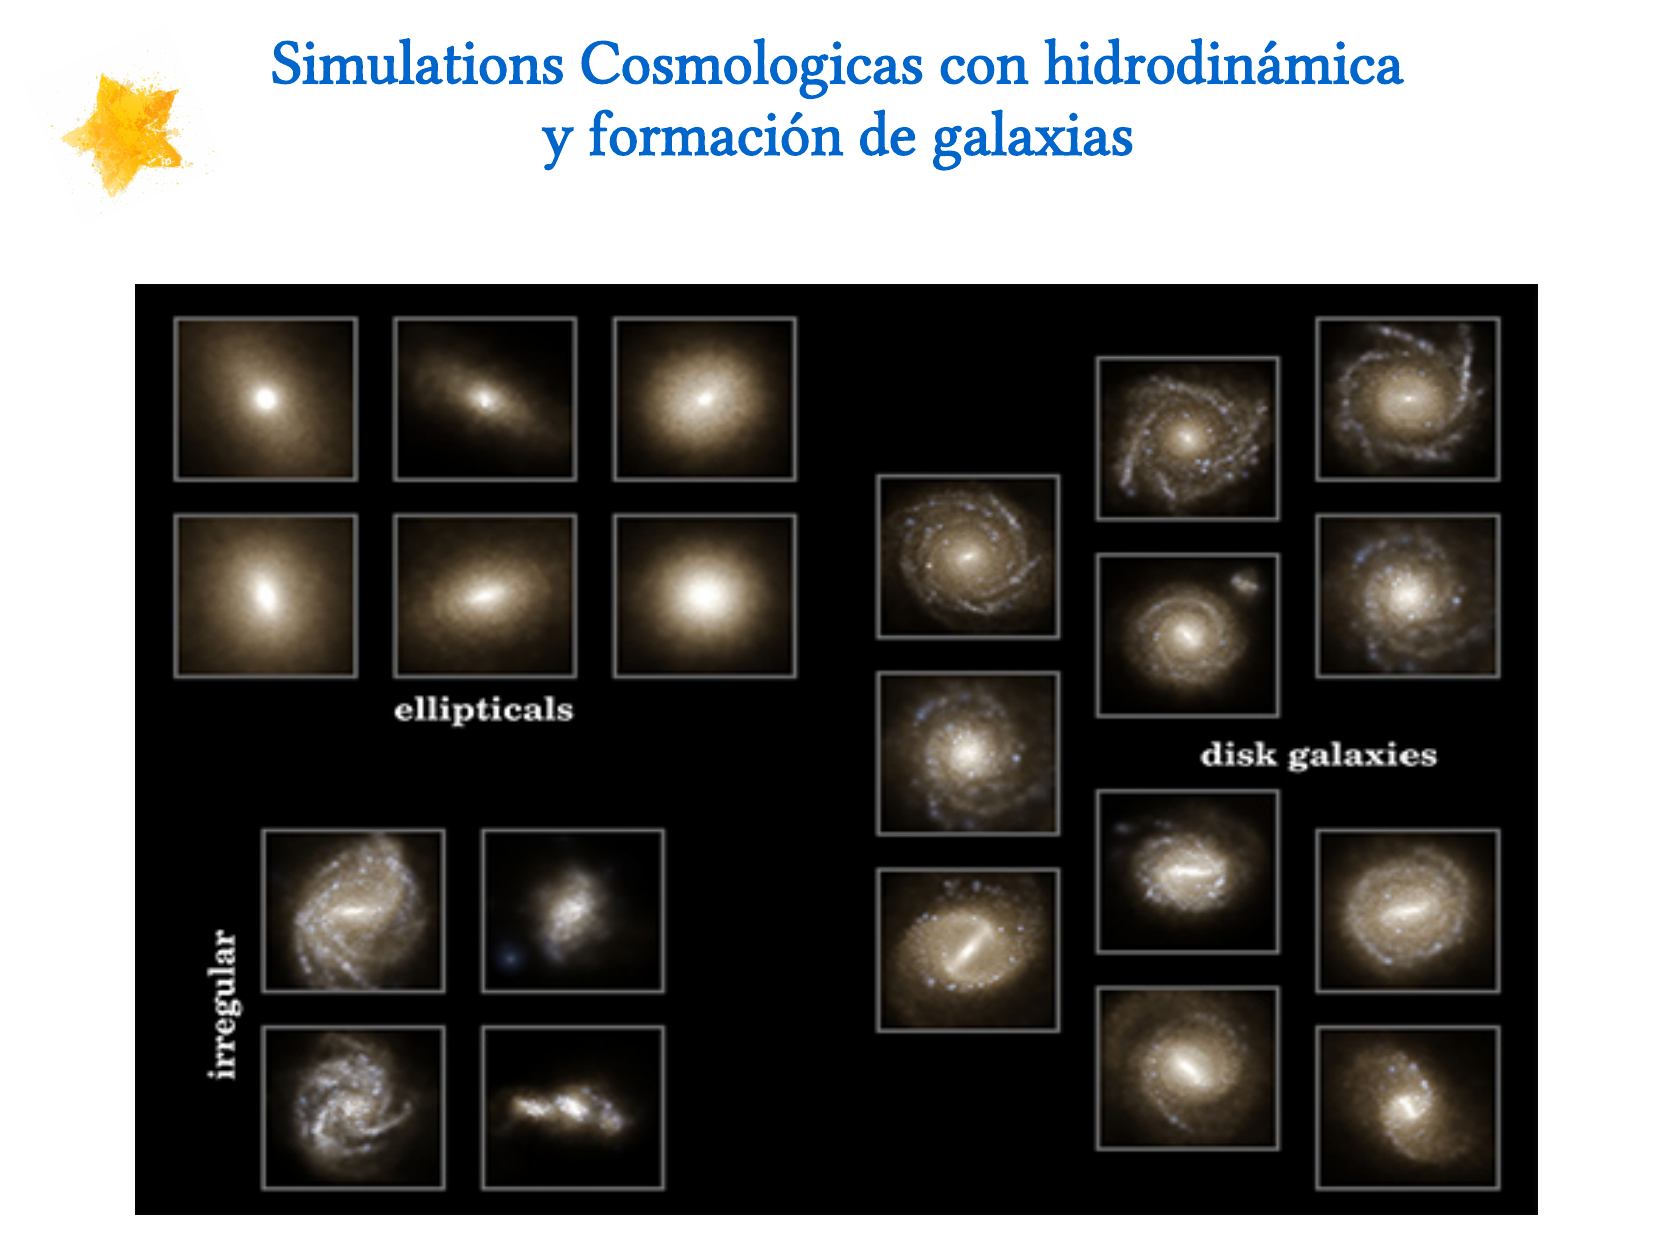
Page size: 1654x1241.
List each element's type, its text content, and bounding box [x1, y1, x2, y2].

title Simulations Cosmologicas con hidrodinámica y formación de galaxias [267, 26, 1411, 170]
picture [0, 0, 1654, 1241]
